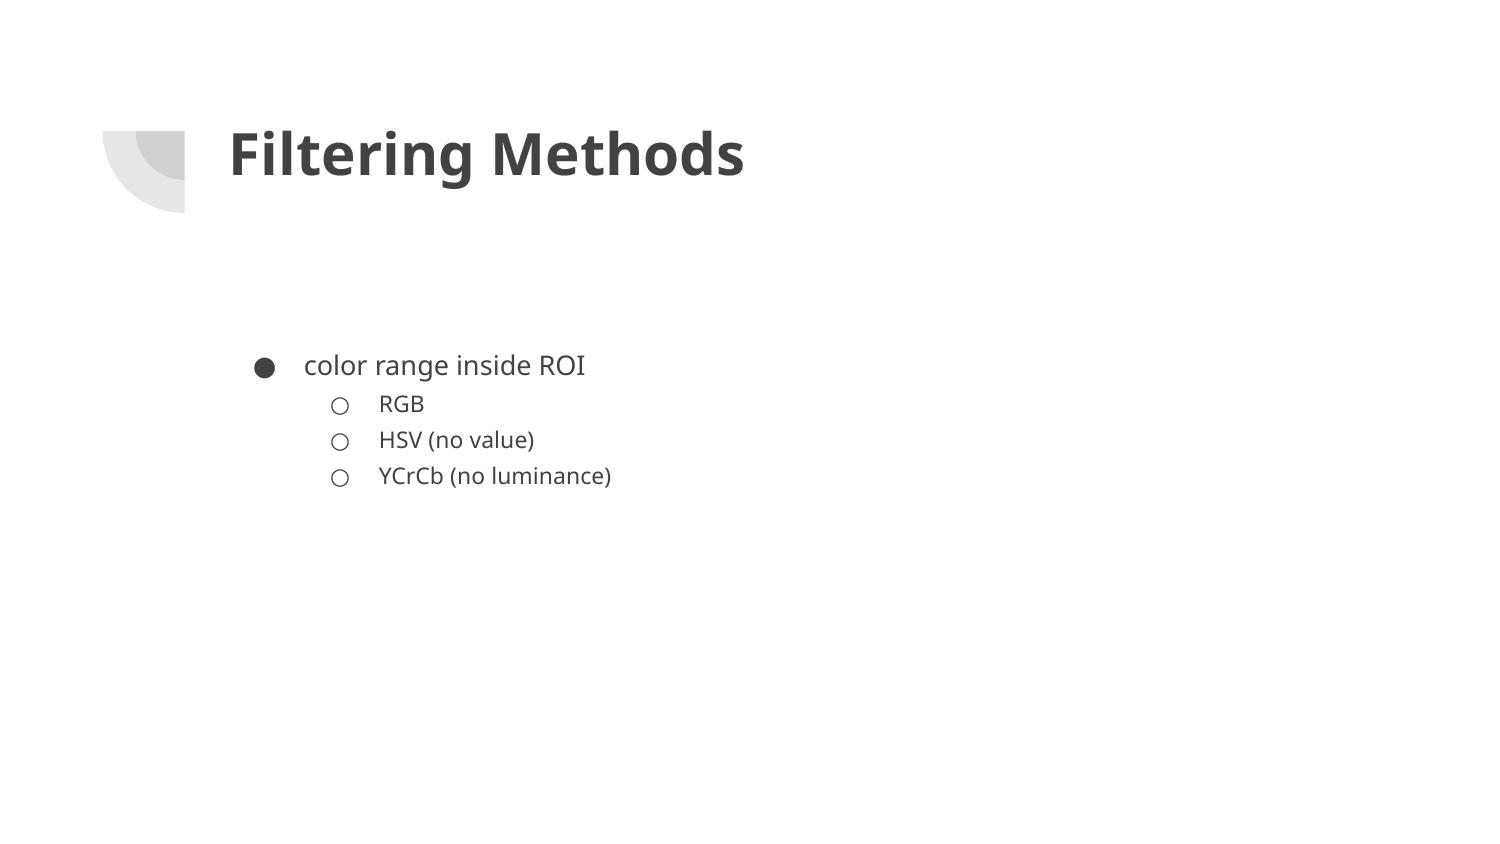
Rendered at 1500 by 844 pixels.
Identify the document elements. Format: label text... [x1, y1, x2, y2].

title Filtering Methods [213, 98, 1368, 263]
list color range inside ROI RGB HSV (no value) YCrCb (no luminance) [213, 326, 1368, 744]
